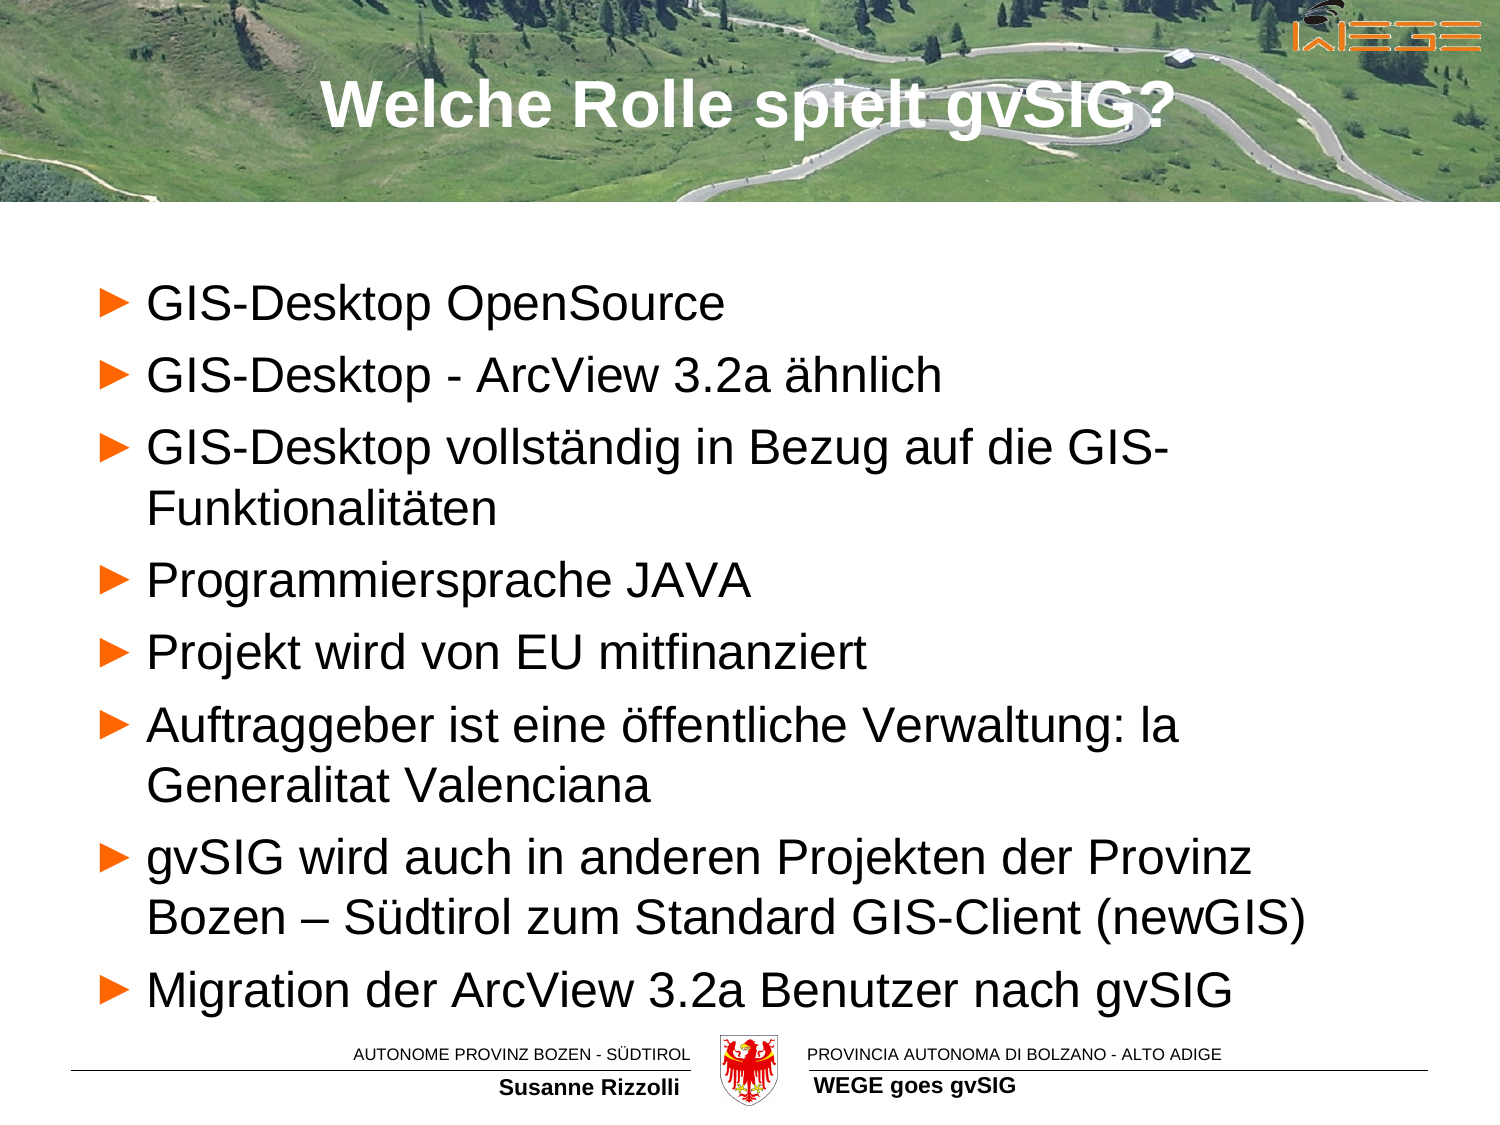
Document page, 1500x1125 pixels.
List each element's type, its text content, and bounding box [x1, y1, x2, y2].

list GIS-Desktop OpenSource GIS-Desktop - ArcView 3.2a ähnlich GIS-Desktop vollständig in Bezug auf die GIS-Funktionalitäten Programmiersprache JAVA Projekt wird von EU mitfinanziert Auftraggeber ist eine öffentliche Verwaltung: la Generalitat Valenciana gvSIG wird auch in anderen Projekten der Provinz Bozen – Südtirol zum Standard GIS-Client (newGIS) Migration der ArcView 3.2a Benutzer nach gvSIG [75, 262, 1426, 1125]
title Welche Rolle spielt gvSIG? [75, 7, 1426, 195]
picture [0, 72, 1500, 202]
